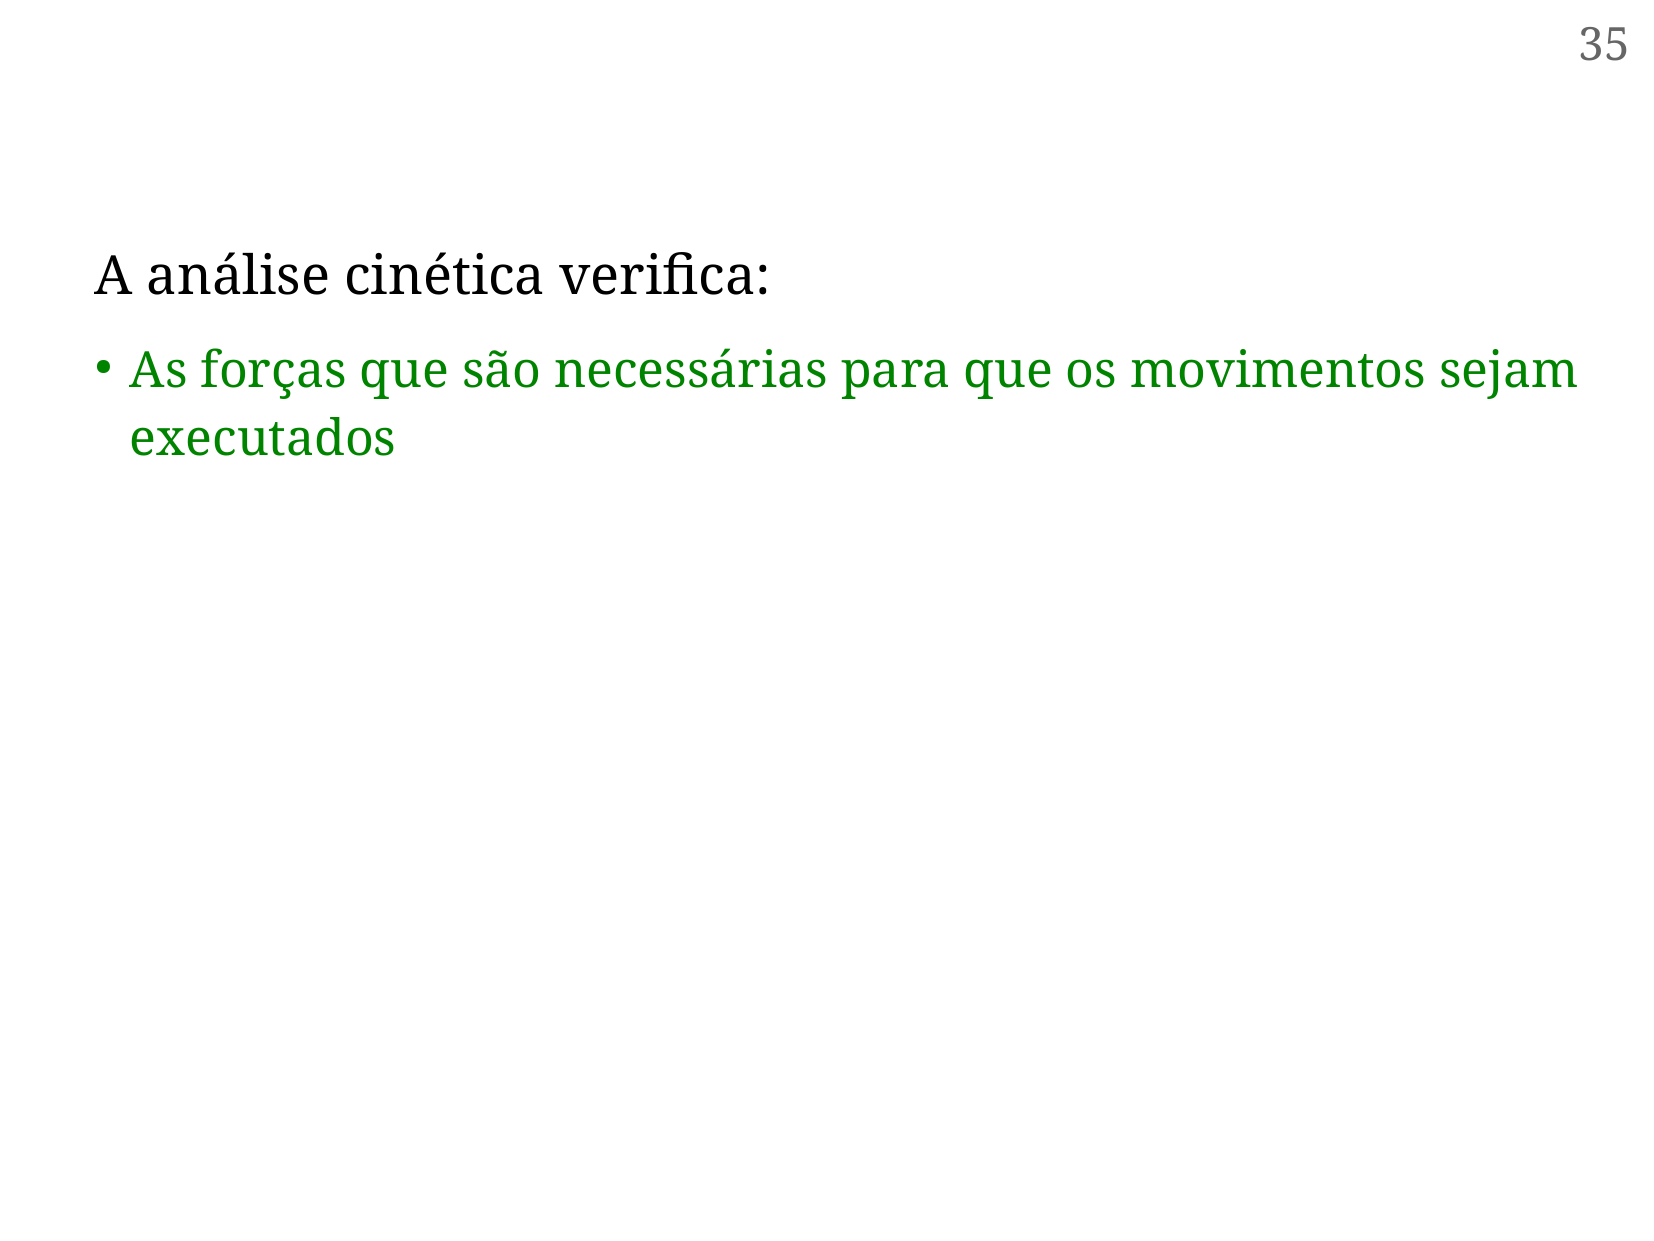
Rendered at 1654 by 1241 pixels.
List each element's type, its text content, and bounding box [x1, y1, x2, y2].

list A análise cinética verifica: As forças que são necessárias para que os movimentos sejam executados [59, 236, 1595, 1211]
